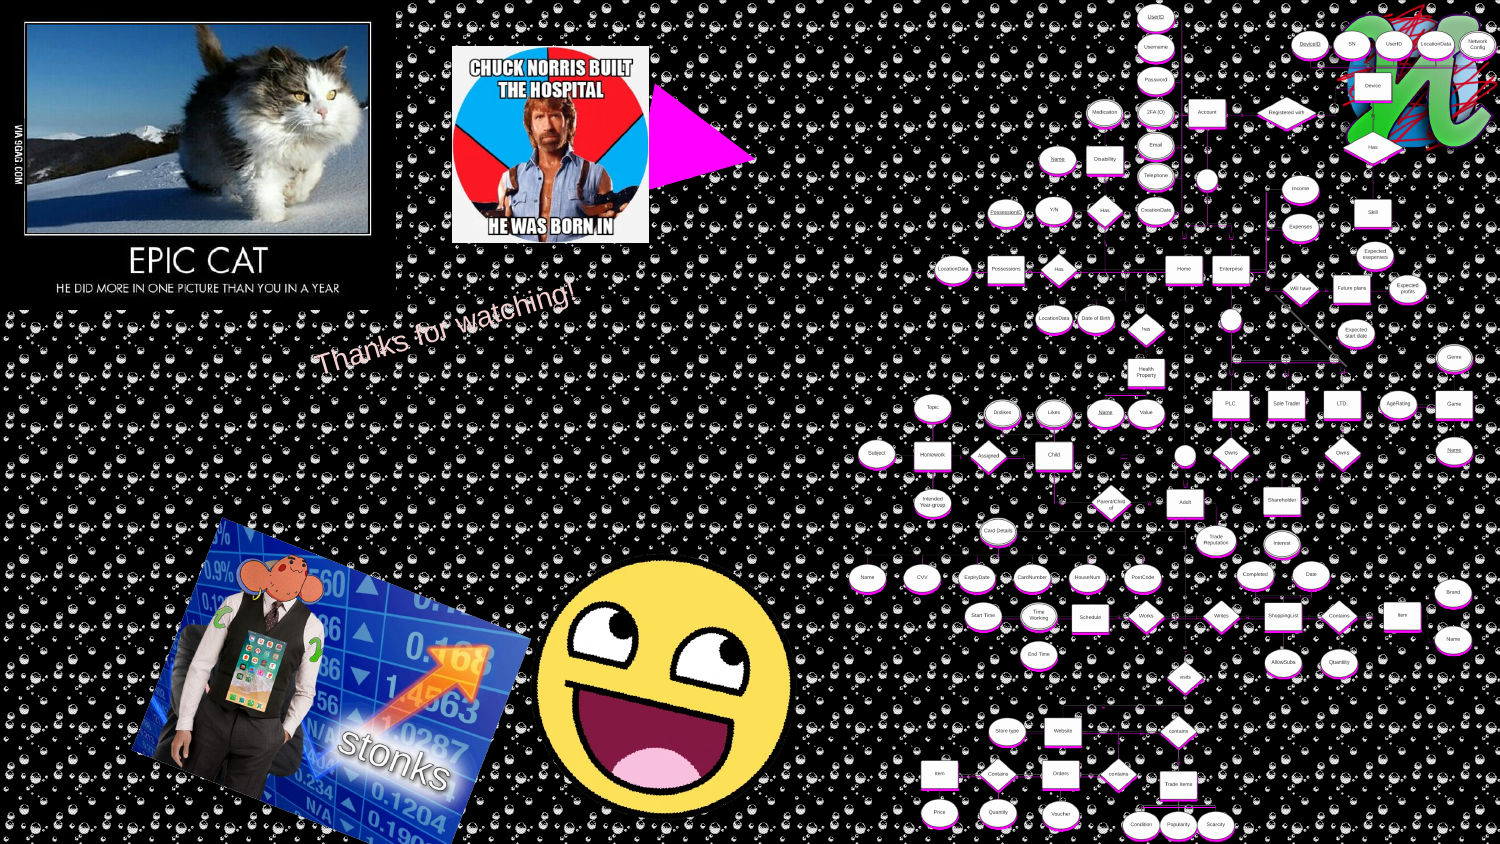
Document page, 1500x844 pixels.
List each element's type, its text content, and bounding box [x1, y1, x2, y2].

text_box Thanks for watching! [0, 171, 932, 612]
picture [0, 0, 1500, 844]
